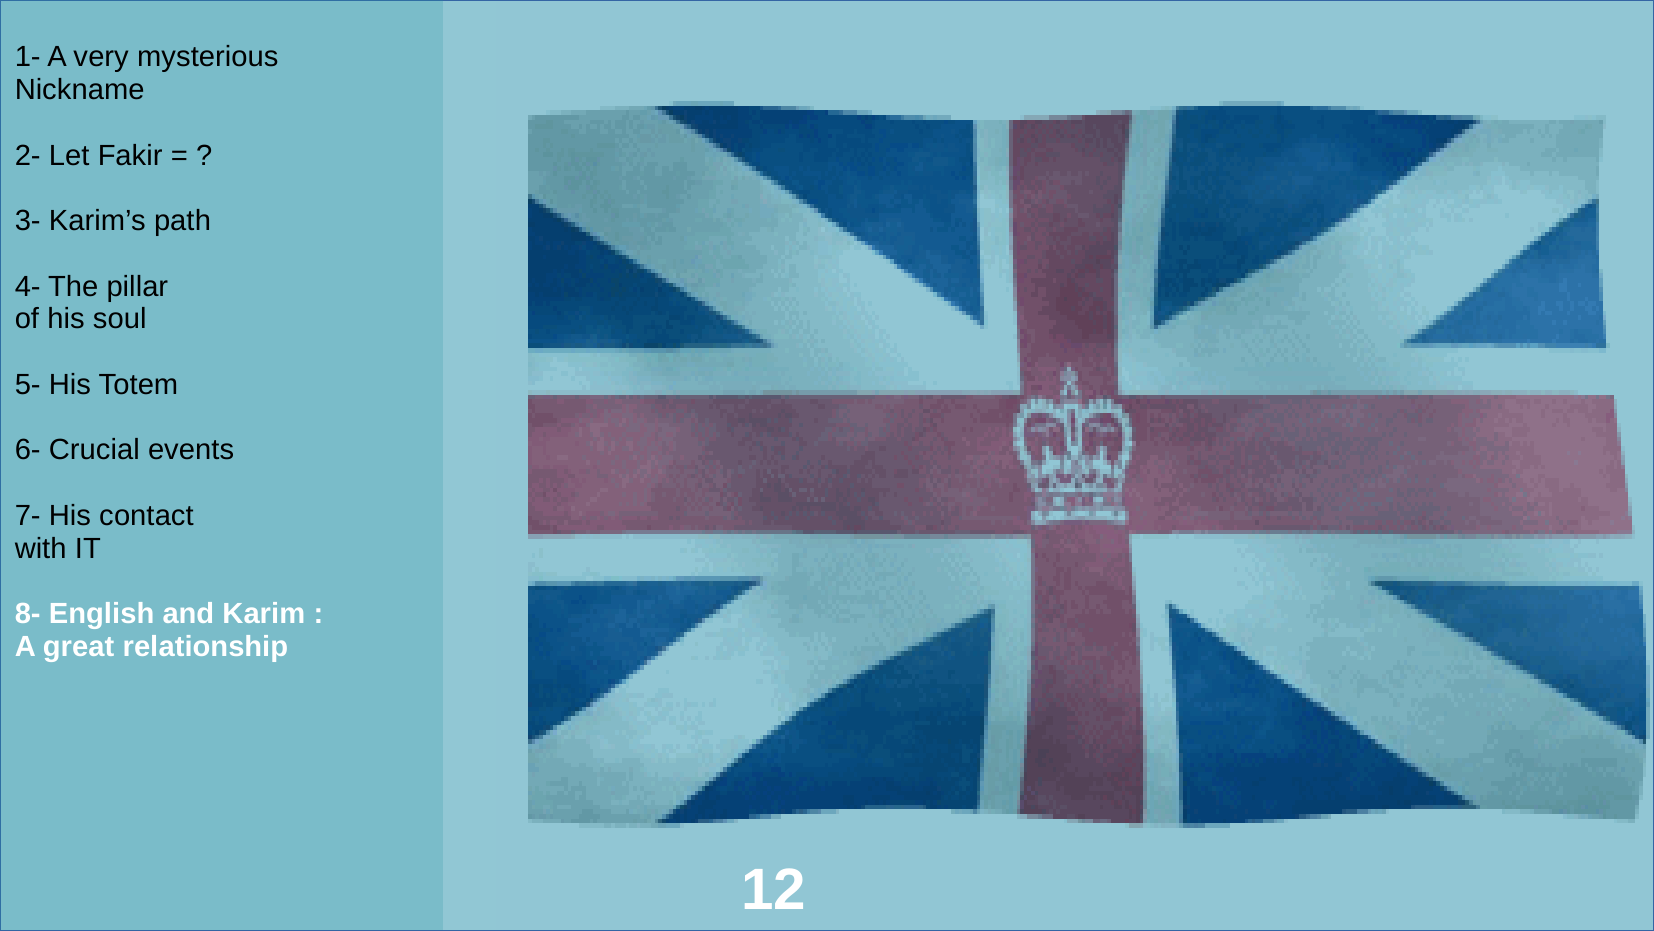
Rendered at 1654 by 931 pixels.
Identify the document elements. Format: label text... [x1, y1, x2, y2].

picture [496, 1, 1653, 930]
text_box <numéro> [726, 849, 1447, 931]
text_box 1- A very mysterious Nickname 2- Let Fakir = ? 3- Karim’s path 4- The pillar of his soul 5- His Totem 6- Crucial events 7- His contact with IT 8- English and Karim : A great relationship [0, 0, 443, 931]
